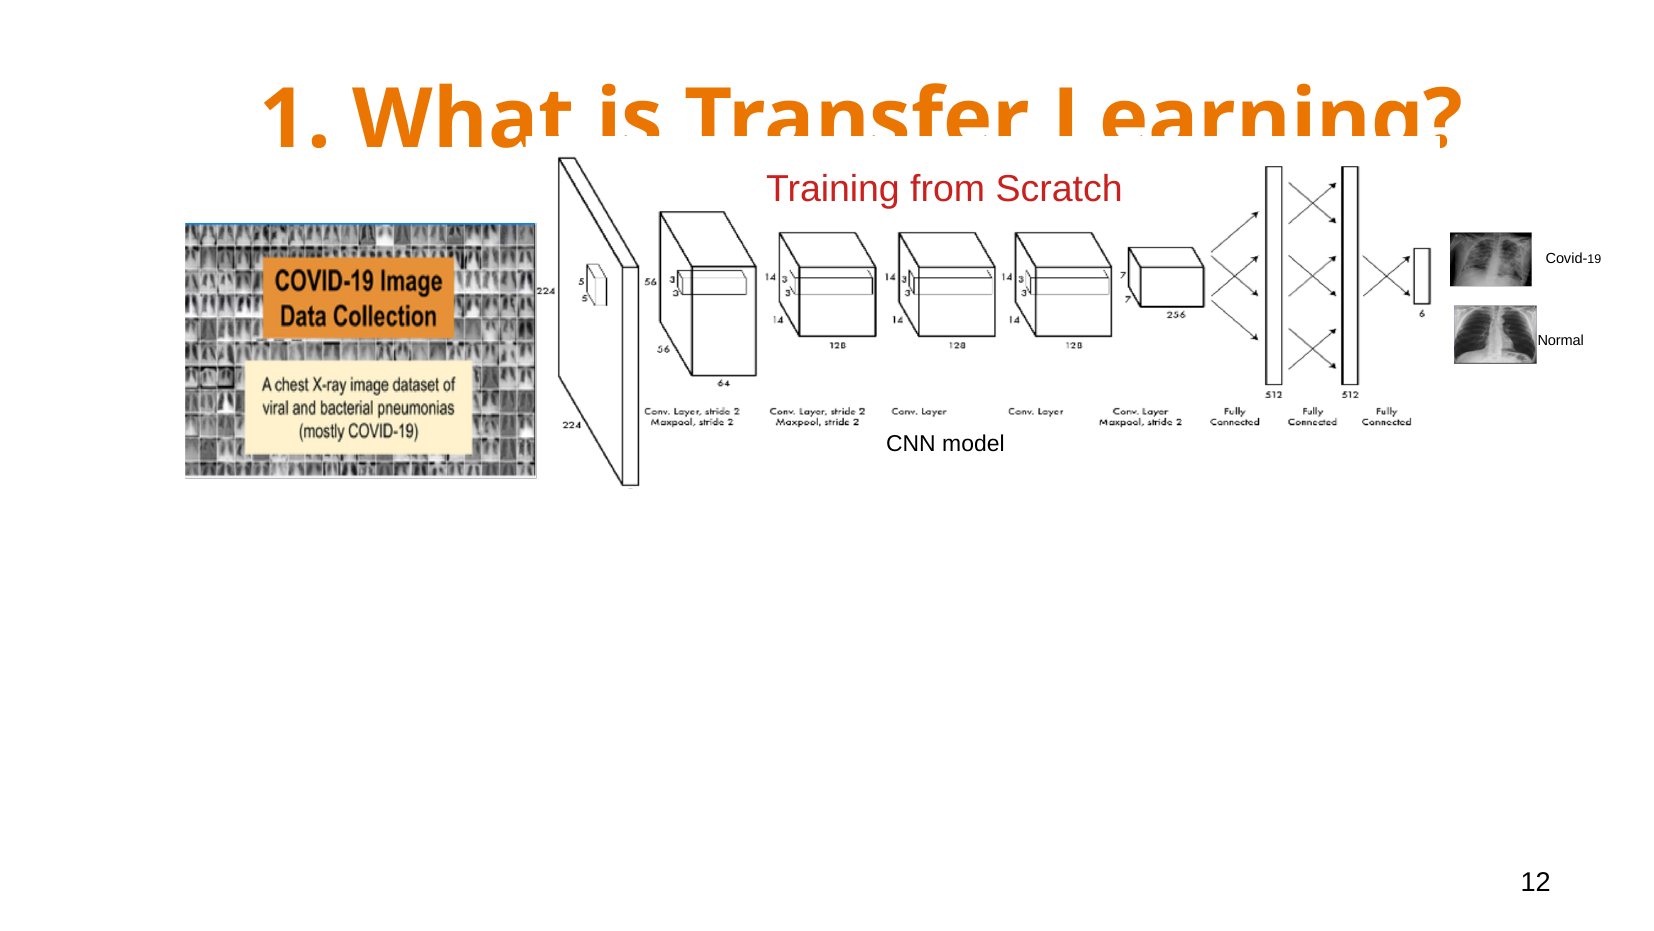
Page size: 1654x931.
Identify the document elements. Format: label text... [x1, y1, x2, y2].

title 1. What is Transfer Learning? [82, 37, 1571, 193]
text_box Covid-19 [1529, 241, 1628, 290]
text_box CNN model [870, 421, 1035, 466]
text_box Training from Scratch [750, 158, 1197, 261]
picture [178, 136, 1552, 490]
text_box Normal [1521, 323, 1631, 374]
